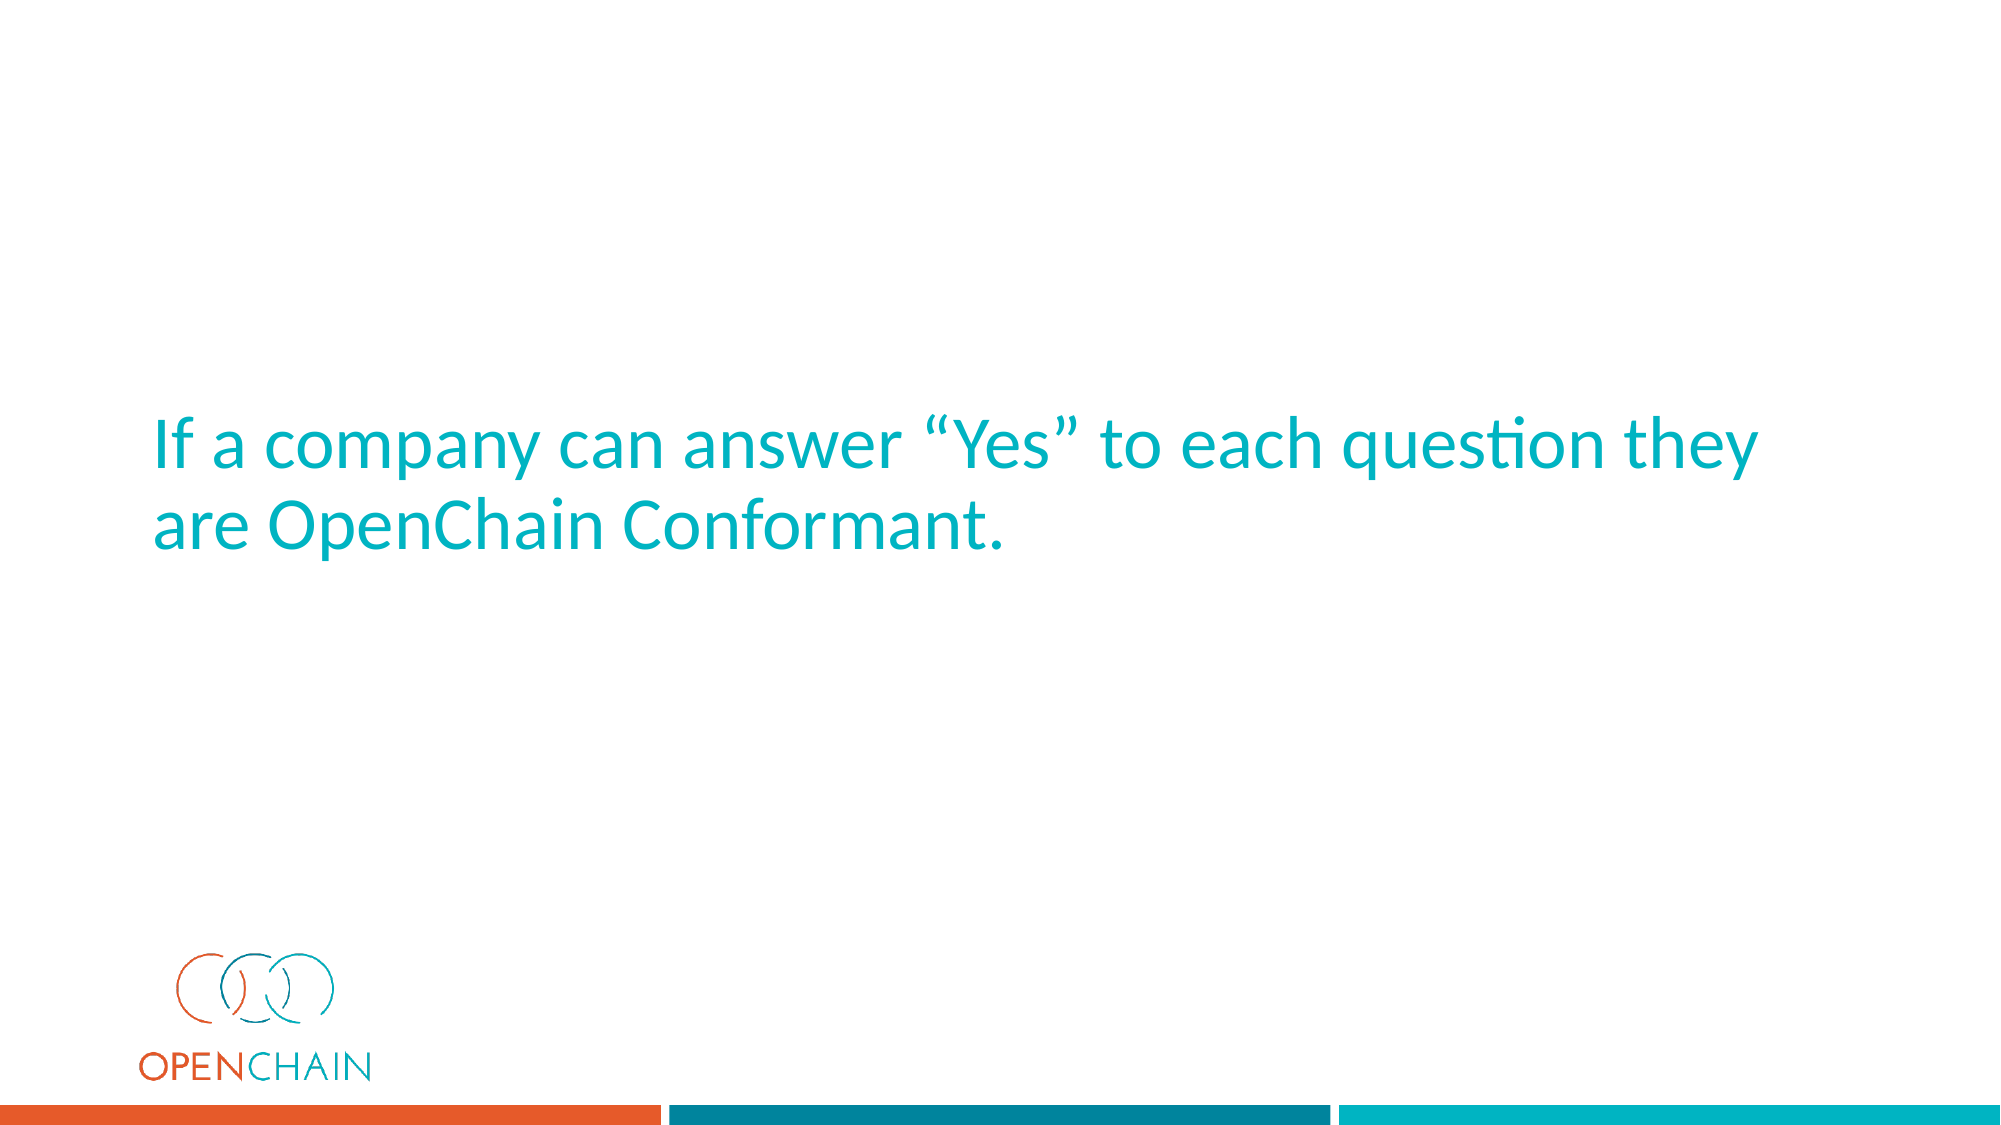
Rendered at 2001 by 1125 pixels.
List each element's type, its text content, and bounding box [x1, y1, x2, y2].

title If a company can answer “Yes” to each question they are OpenChain Conformant. [137, 376, 1863, 594]
picture [137, 951, 372, 1082]
